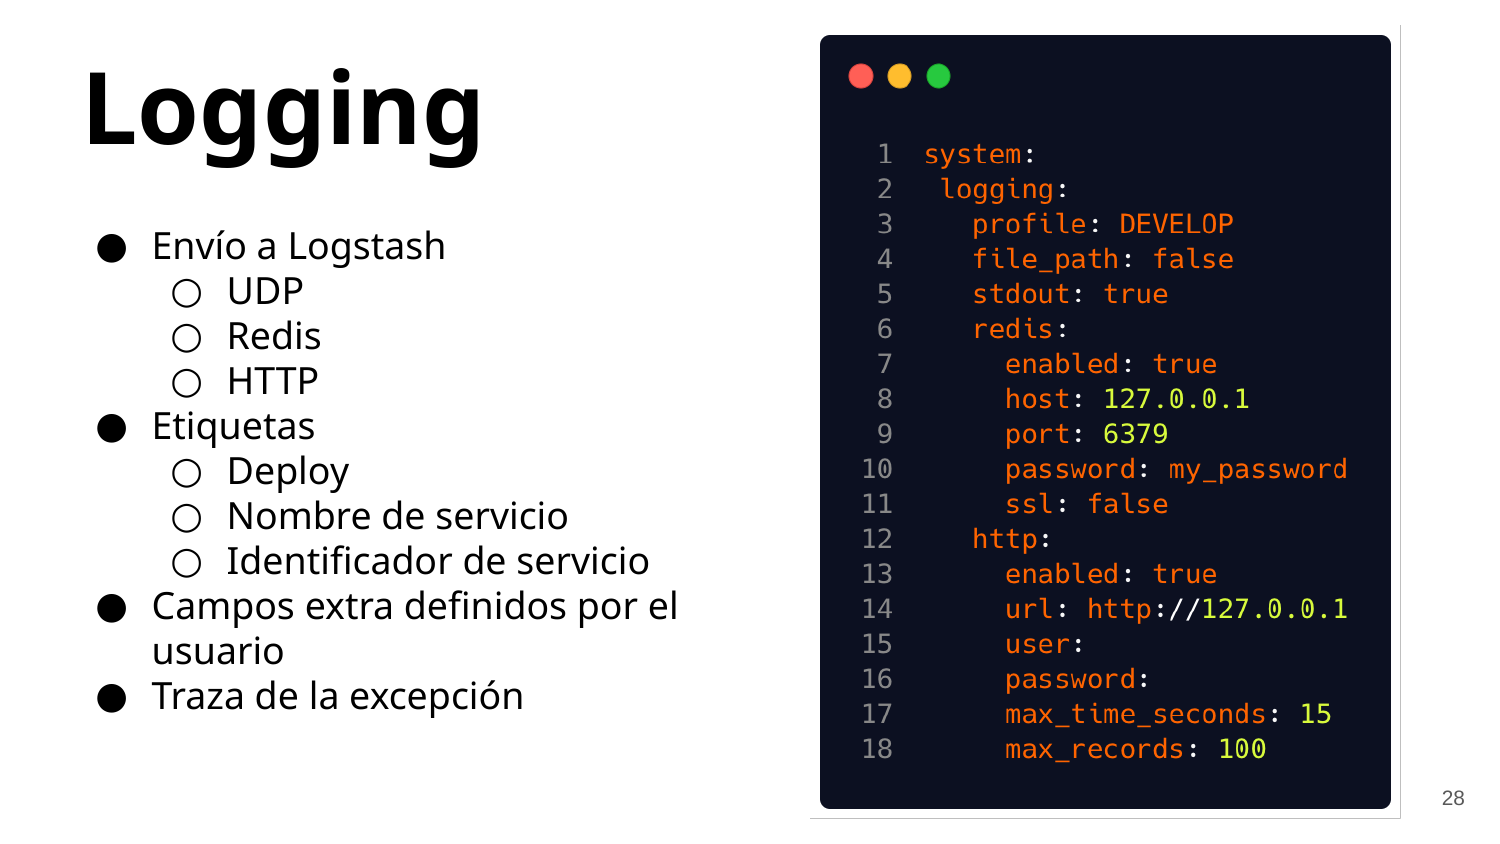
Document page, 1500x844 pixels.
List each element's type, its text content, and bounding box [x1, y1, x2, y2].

slide_number <number> [1389, 764, 1480, 830]
title Logging [61, 24, 506, 185]
text_box Envío a Logstash UDP Redis HTTP Etiquetas Deploy Nombre de servicio Identificador de servicio Campos extra definidos por el usuario Traza de la excepción [61, 199, 759, 784]
picture [809, 24, 1401, 819]
